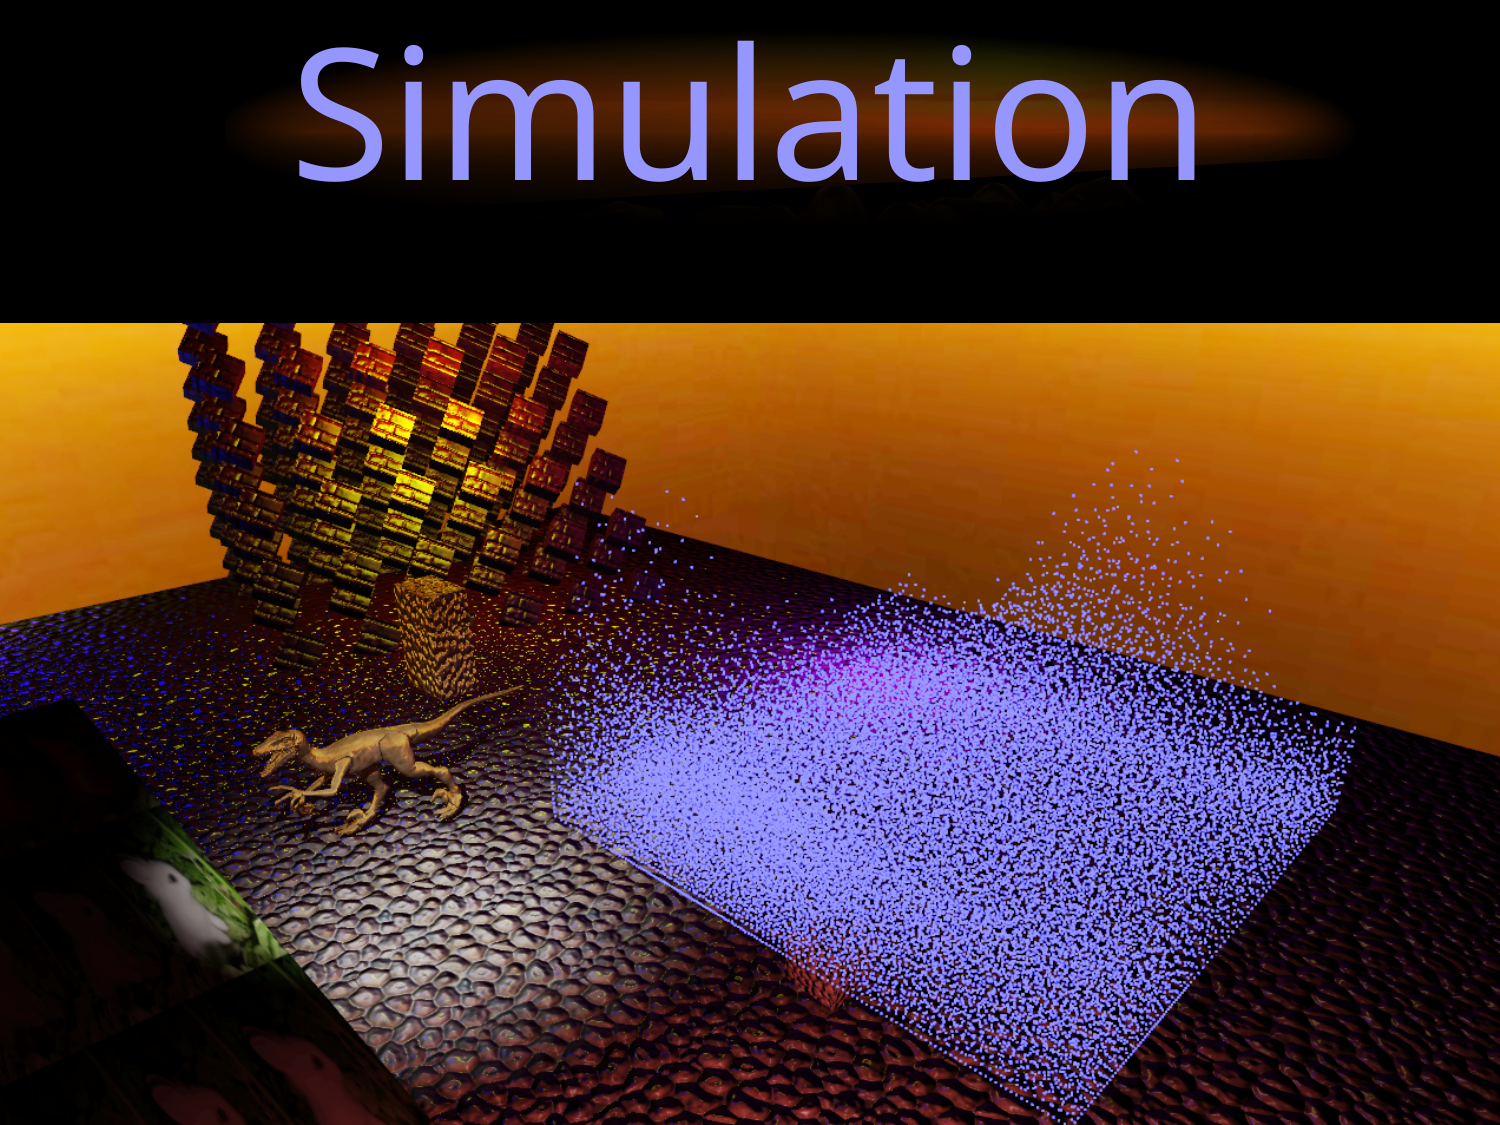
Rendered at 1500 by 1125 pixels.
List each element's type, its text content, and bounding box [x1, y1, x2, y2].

text_box [112, 0, 1463, 241]
text_box Simulation [75, 0, 1426, 216]
picture [0, 323, 1500, 1125]
